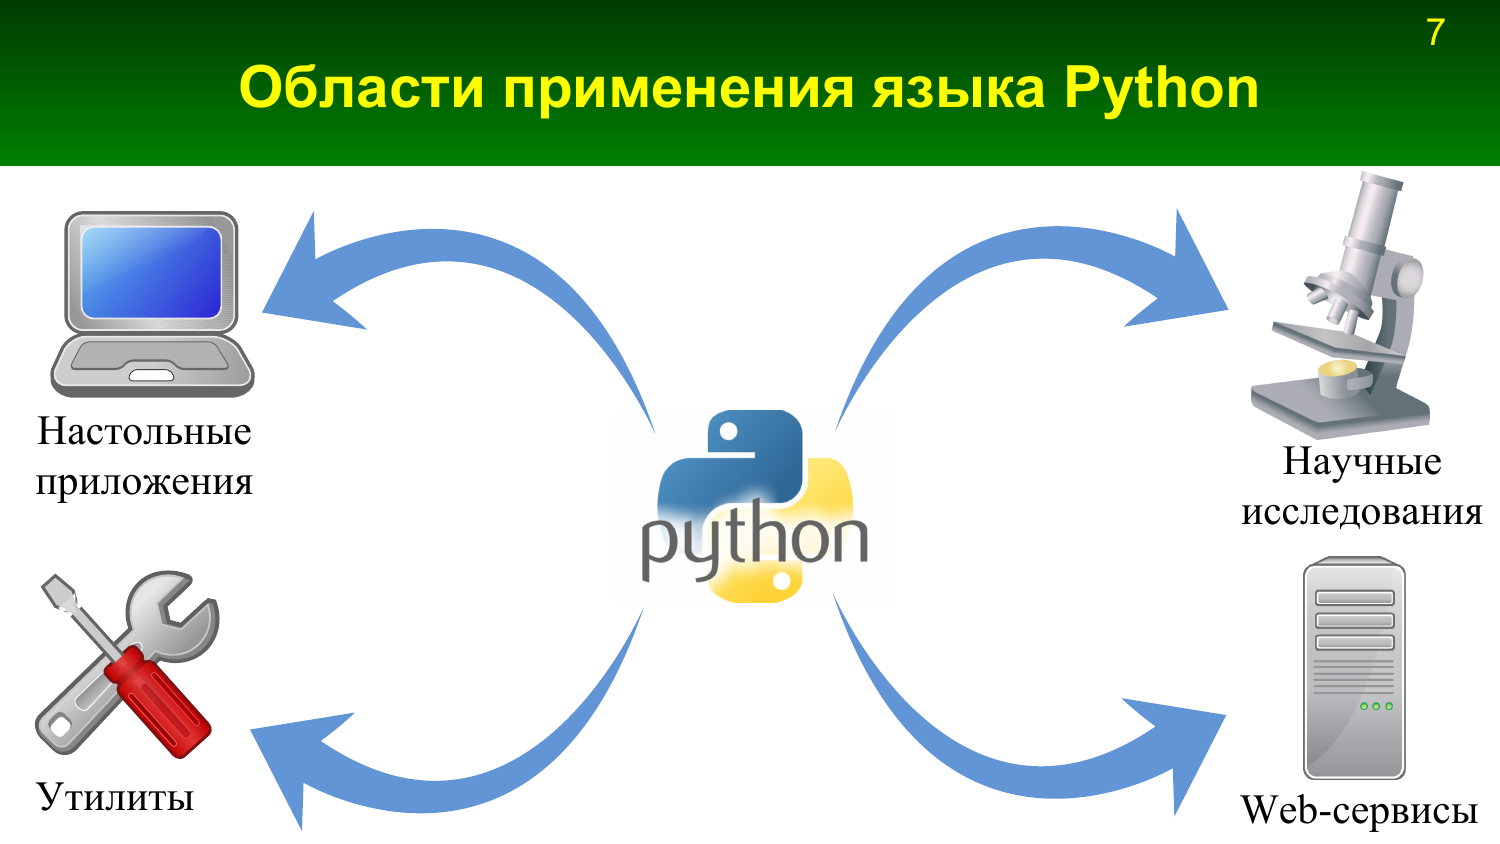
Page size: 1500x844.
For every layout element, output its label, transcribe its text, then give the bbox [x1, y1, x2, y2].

text_box Настольные приложения [35, 395, 275, 521]
text_box Web-сервисы [1239, 773, 1495, 844]
title Области применения языка Python [23, 5, 1477, 163]
picture [23, 162, 1241, 844]
picture [1303, 556, 1406, 773]
text_box Утилиты [35, 761, 210, 833]
text_box Научные исследования [1241, 425, 1499, 550]
picture [1251, 171, 1430, 425]
picture [23, 562, 229, 768]
